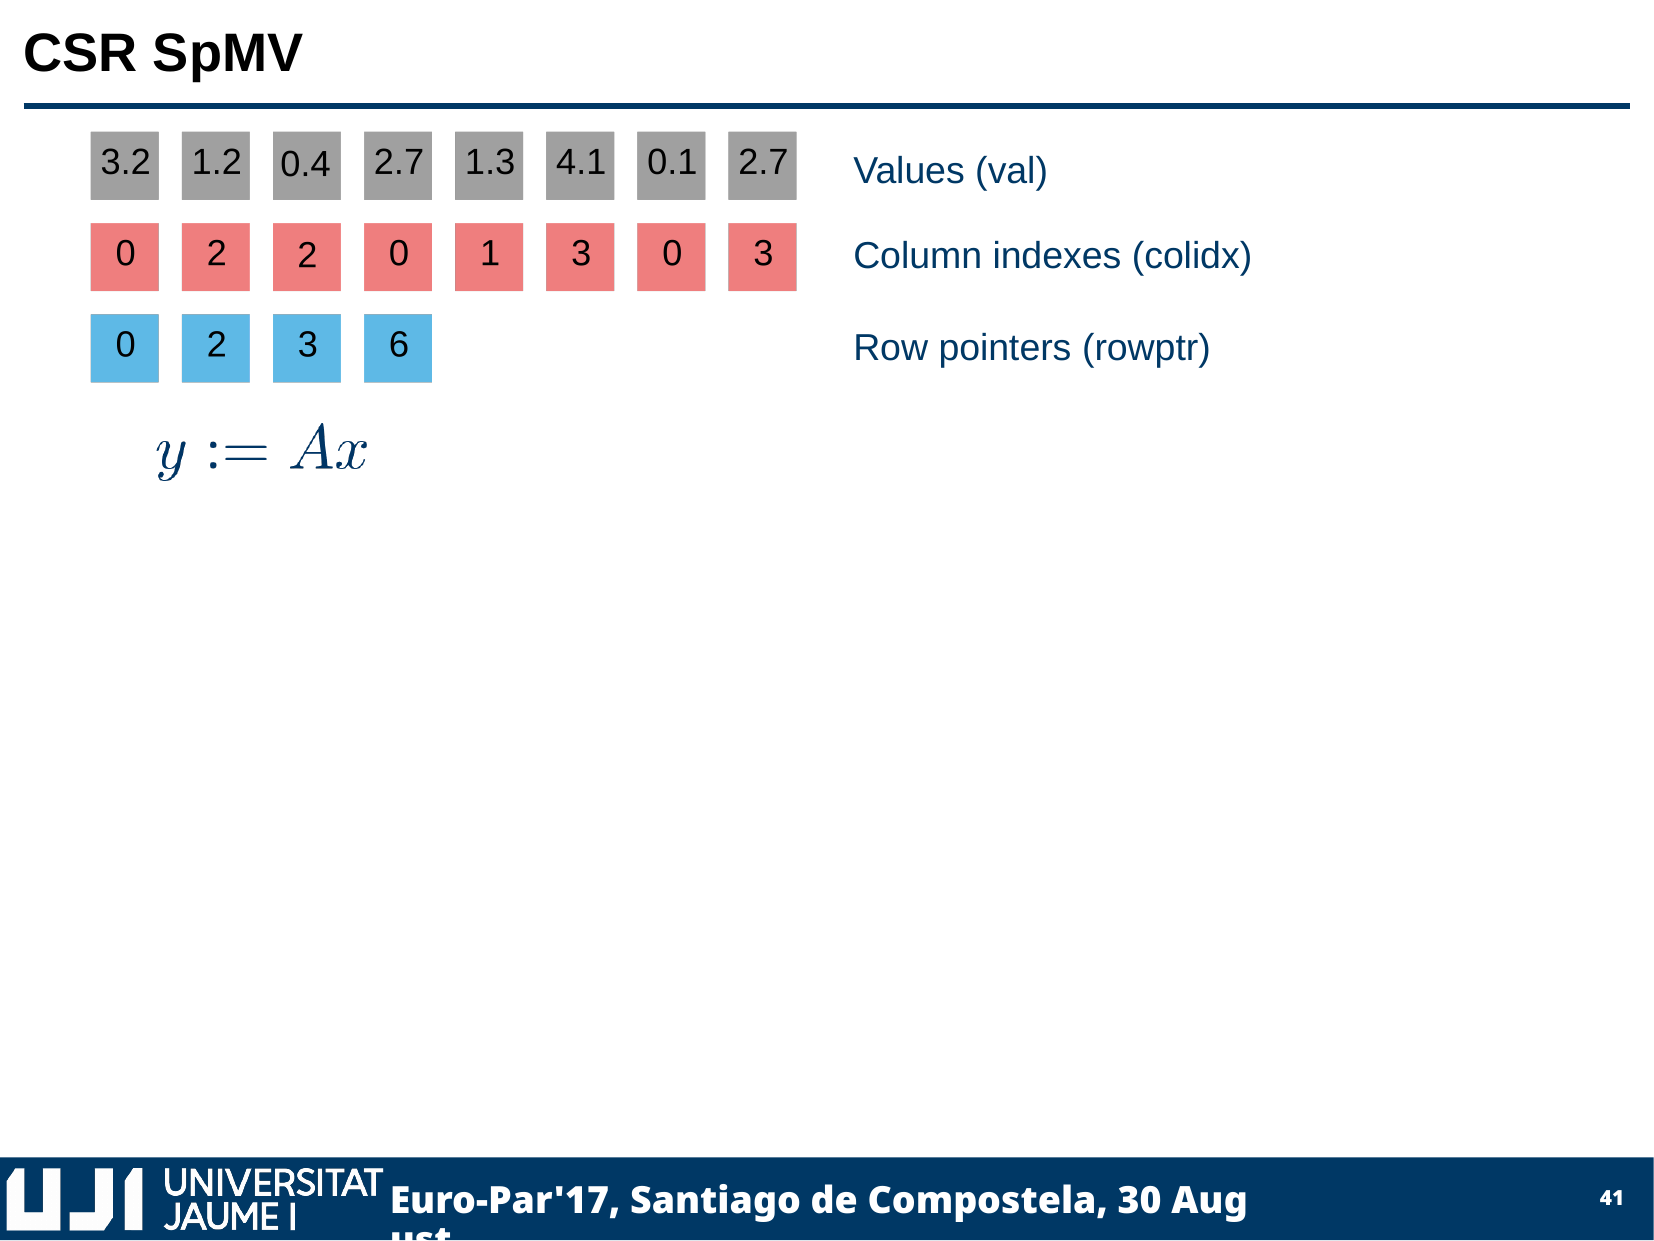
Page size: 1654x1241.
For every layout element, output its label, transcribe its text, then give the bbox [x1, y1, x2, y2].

picture [83, 124, 804, 390]
text_box Values (val) [838, 141, 1063, 199]
picture [156, 423, 367, 481]
picture [0, 1158, 390, 1241]
title CSR SpMV [23, 0, 1630, 107]
text_box Row pointers (rowptr) [838, 318, 1226, 376]
text_box Column indexes (colidx) [838, 227, 1268, 284]
